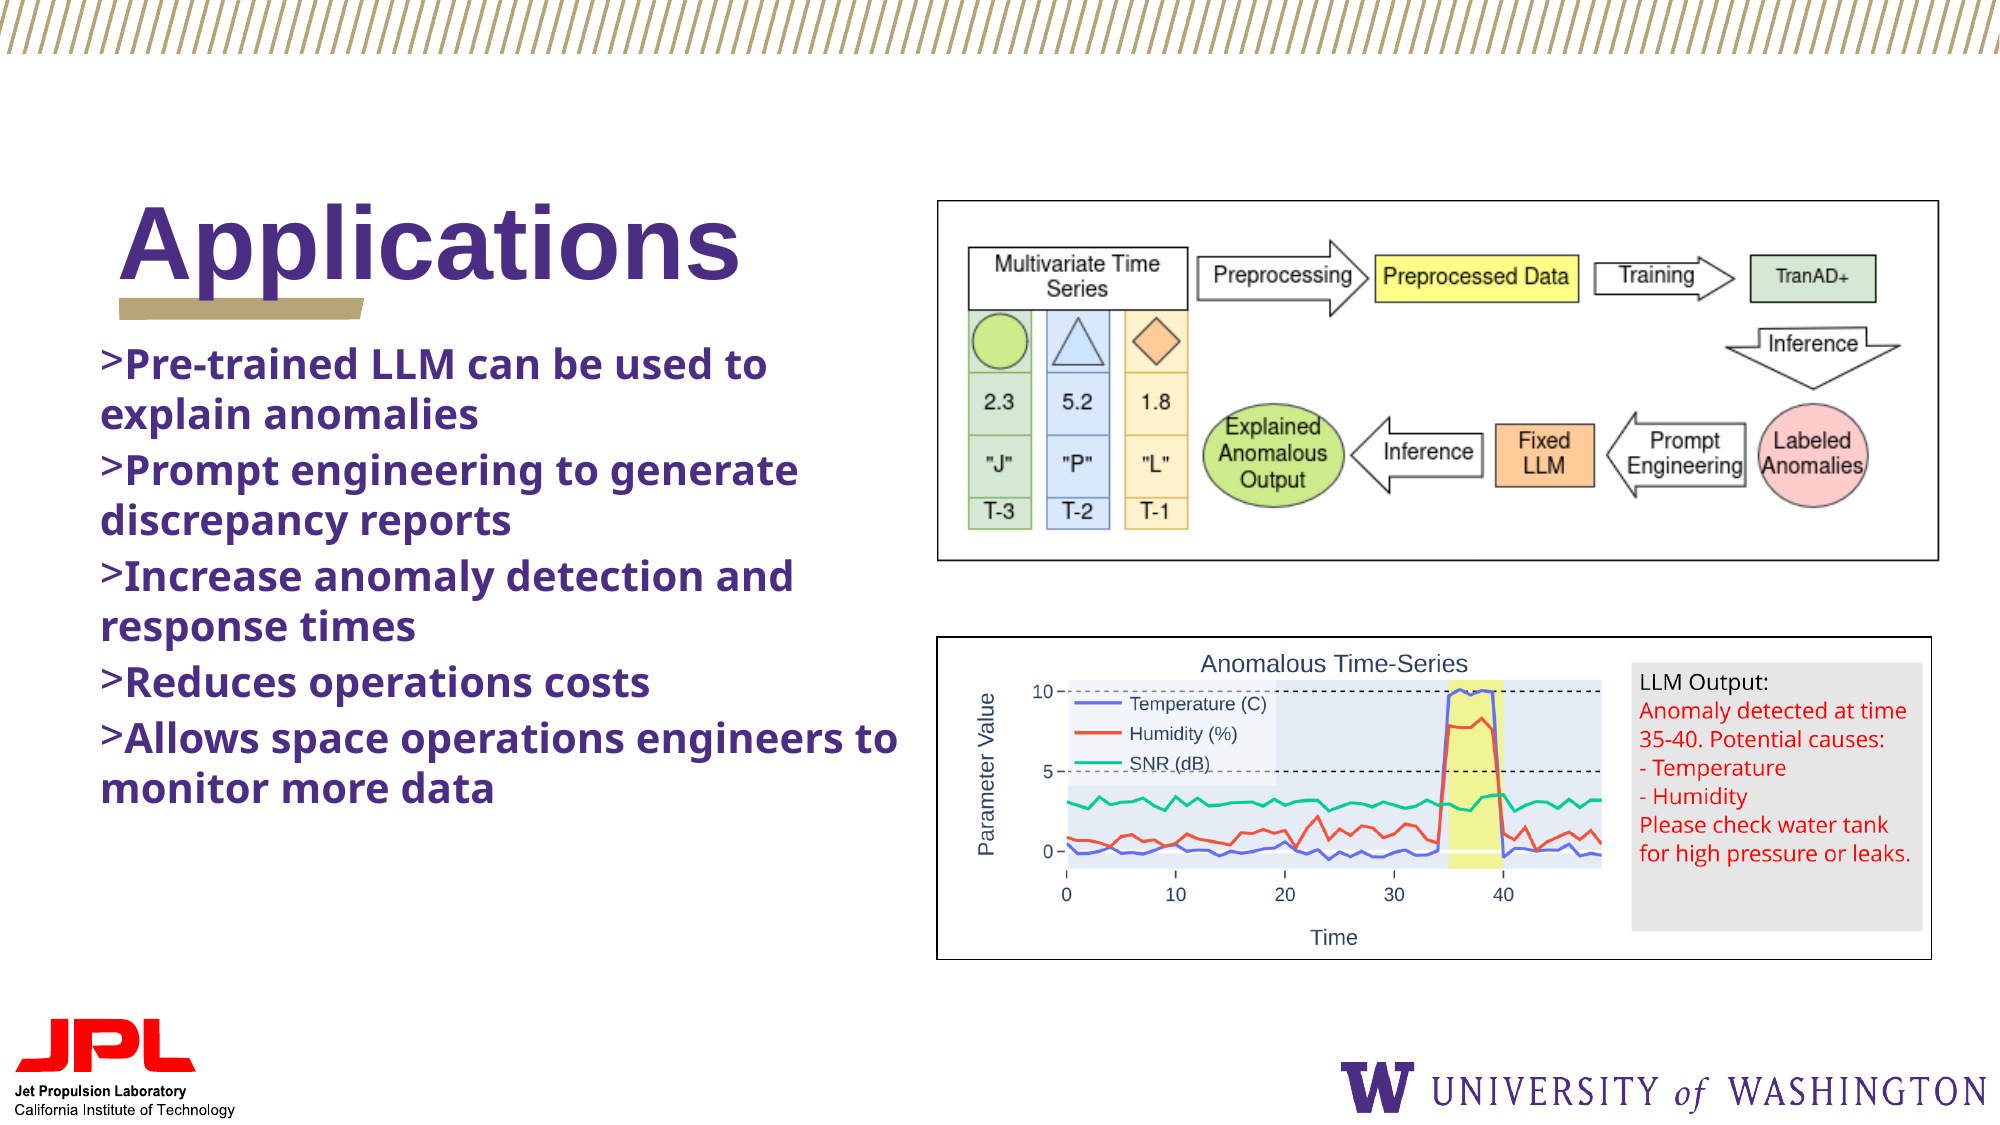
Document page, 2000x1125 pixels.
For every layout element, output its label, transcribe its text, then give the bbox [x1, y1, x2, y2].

picture [937, 200, 1941, 563]
list Pre-trained LLM can be used to explain anomalies Prompt engineering to generate discrepancy reports Increase anomaly detection and response times Reduces operations costs Allows space operations engineers to monitor more data [99, 337, 901, 976]
title Applications [117, 112, 1918, 300]
picture [937, 637, 1931, 959]
